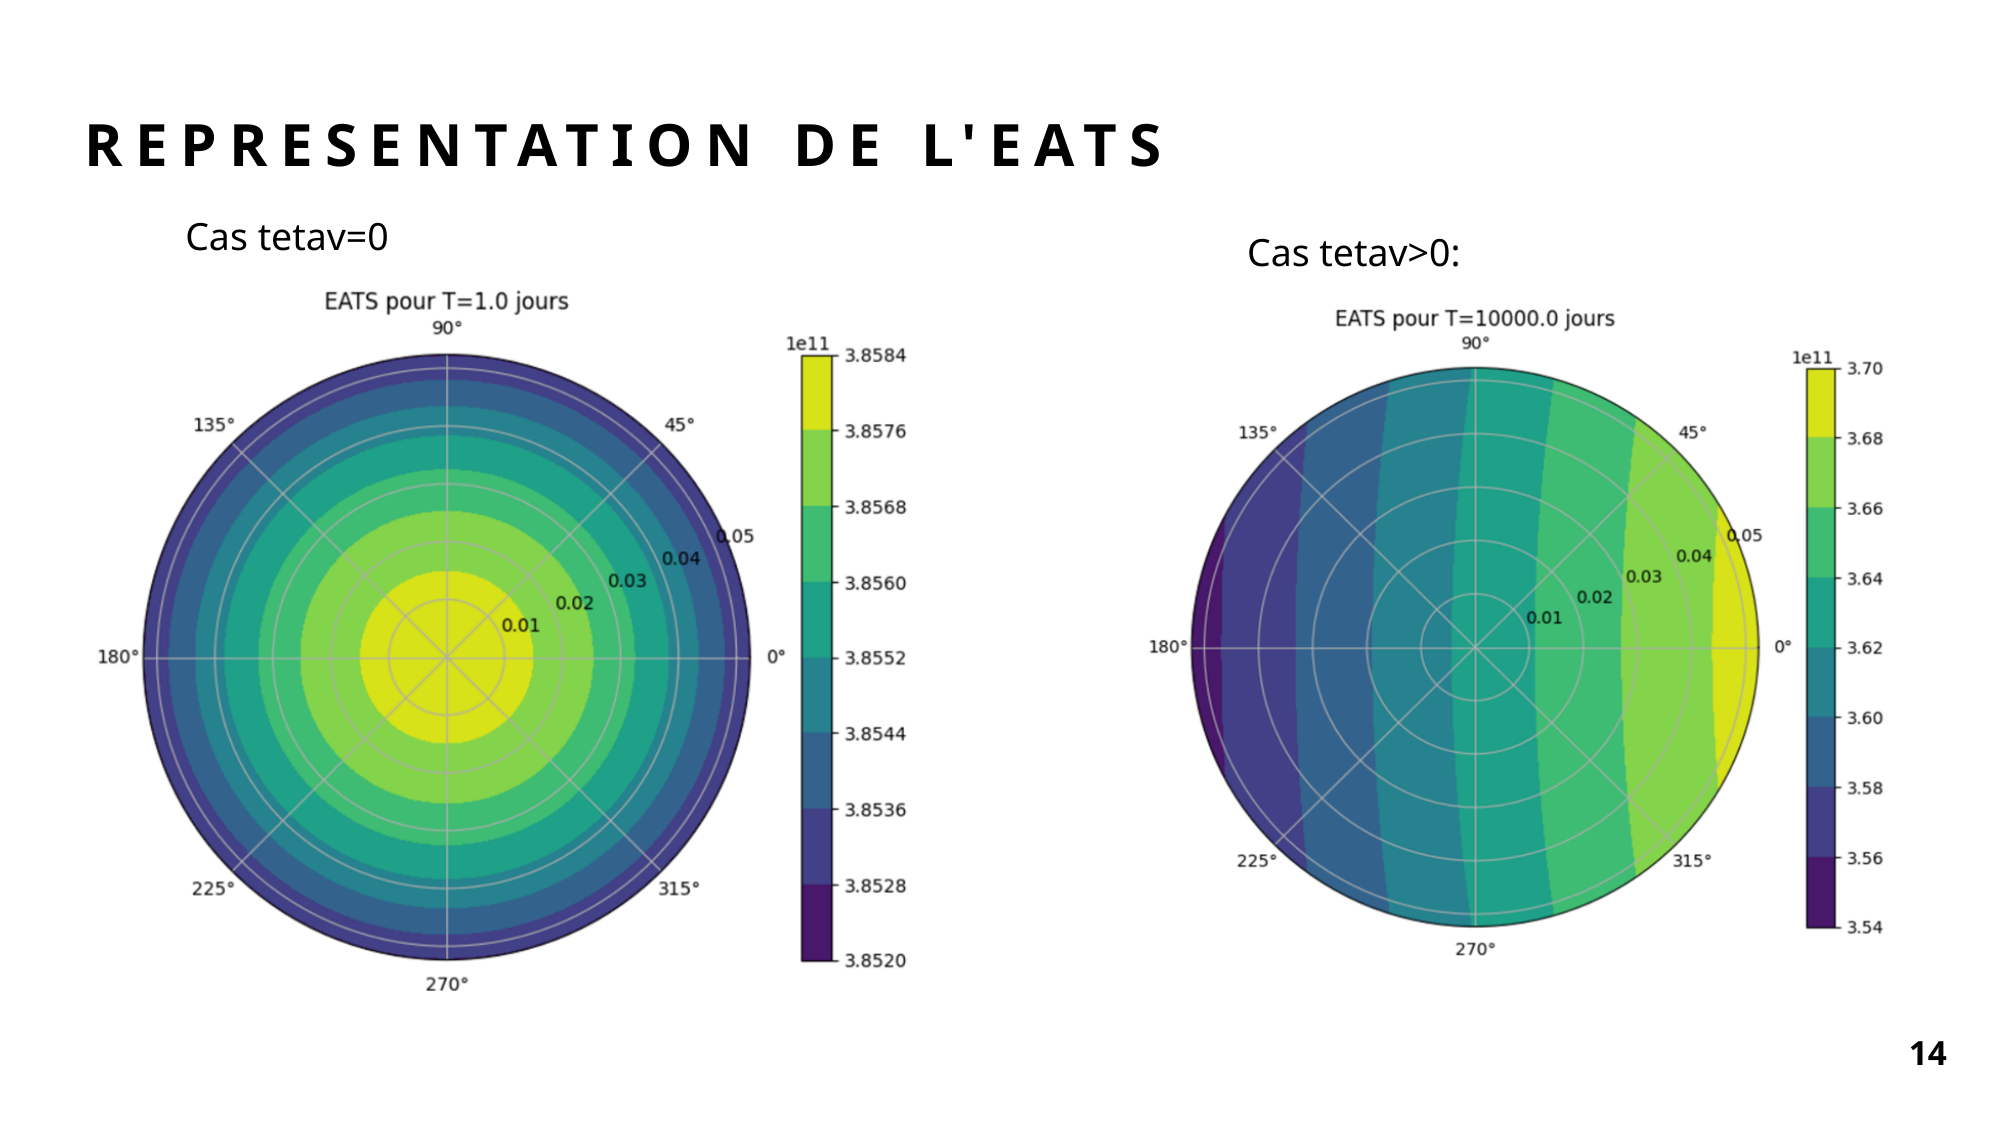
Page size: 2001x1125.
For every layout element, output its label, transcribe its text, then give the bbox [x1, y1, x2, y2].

picture [1078, 293, 1998, 963]
text_box Cas tetav>0: [1232, 221, 1661, 282]
text_box <numéro> [1876, 1019, 1980, 1090]
picture [69, 281, 989, 994]
title Representation de l'eats [69, 45, 2000, 186]
text_box Cas tetav=0 [170, 205, 748, 266]
